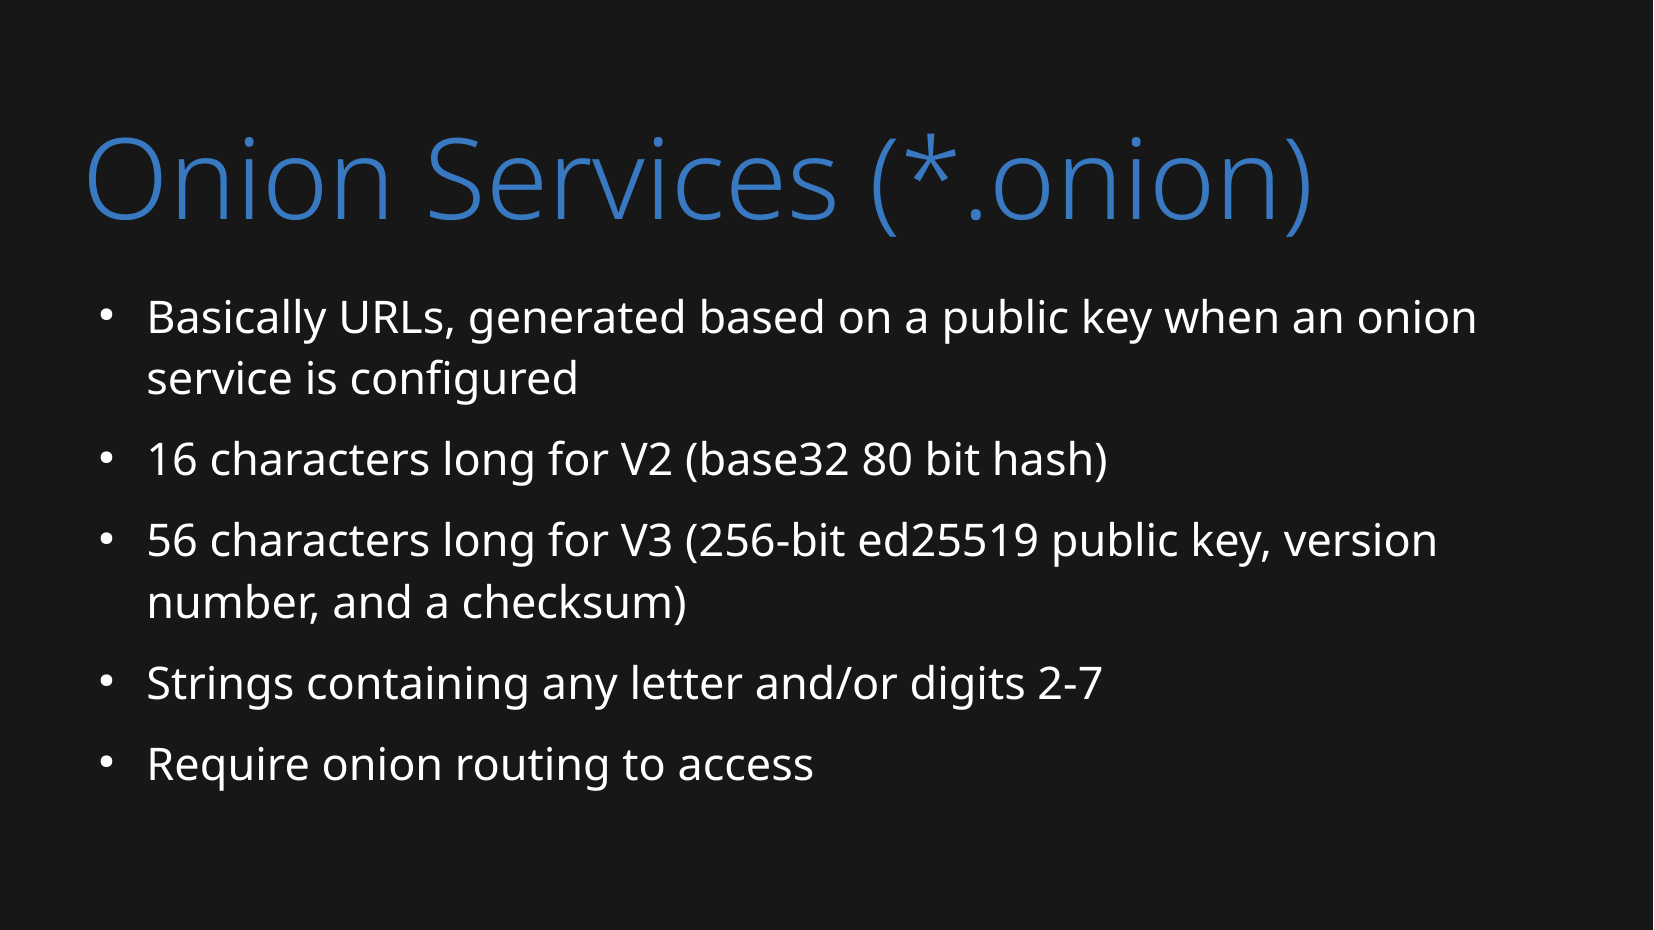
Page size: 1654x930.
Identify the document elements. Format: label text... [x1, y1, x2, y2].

title Onion Services (*.onion) [82, 60, 1653, 253]
list Basically URLs, generated based on a public key when an onion service is configured 16 characters long for V2 (base32 80 bit hash) 56 characters long for V3 (256-bit ed25519 public key, version number, and a checksum) Strings containing any letter and/or digits 2-7 Require onion routing to access [82, 285, 1571, 795]
